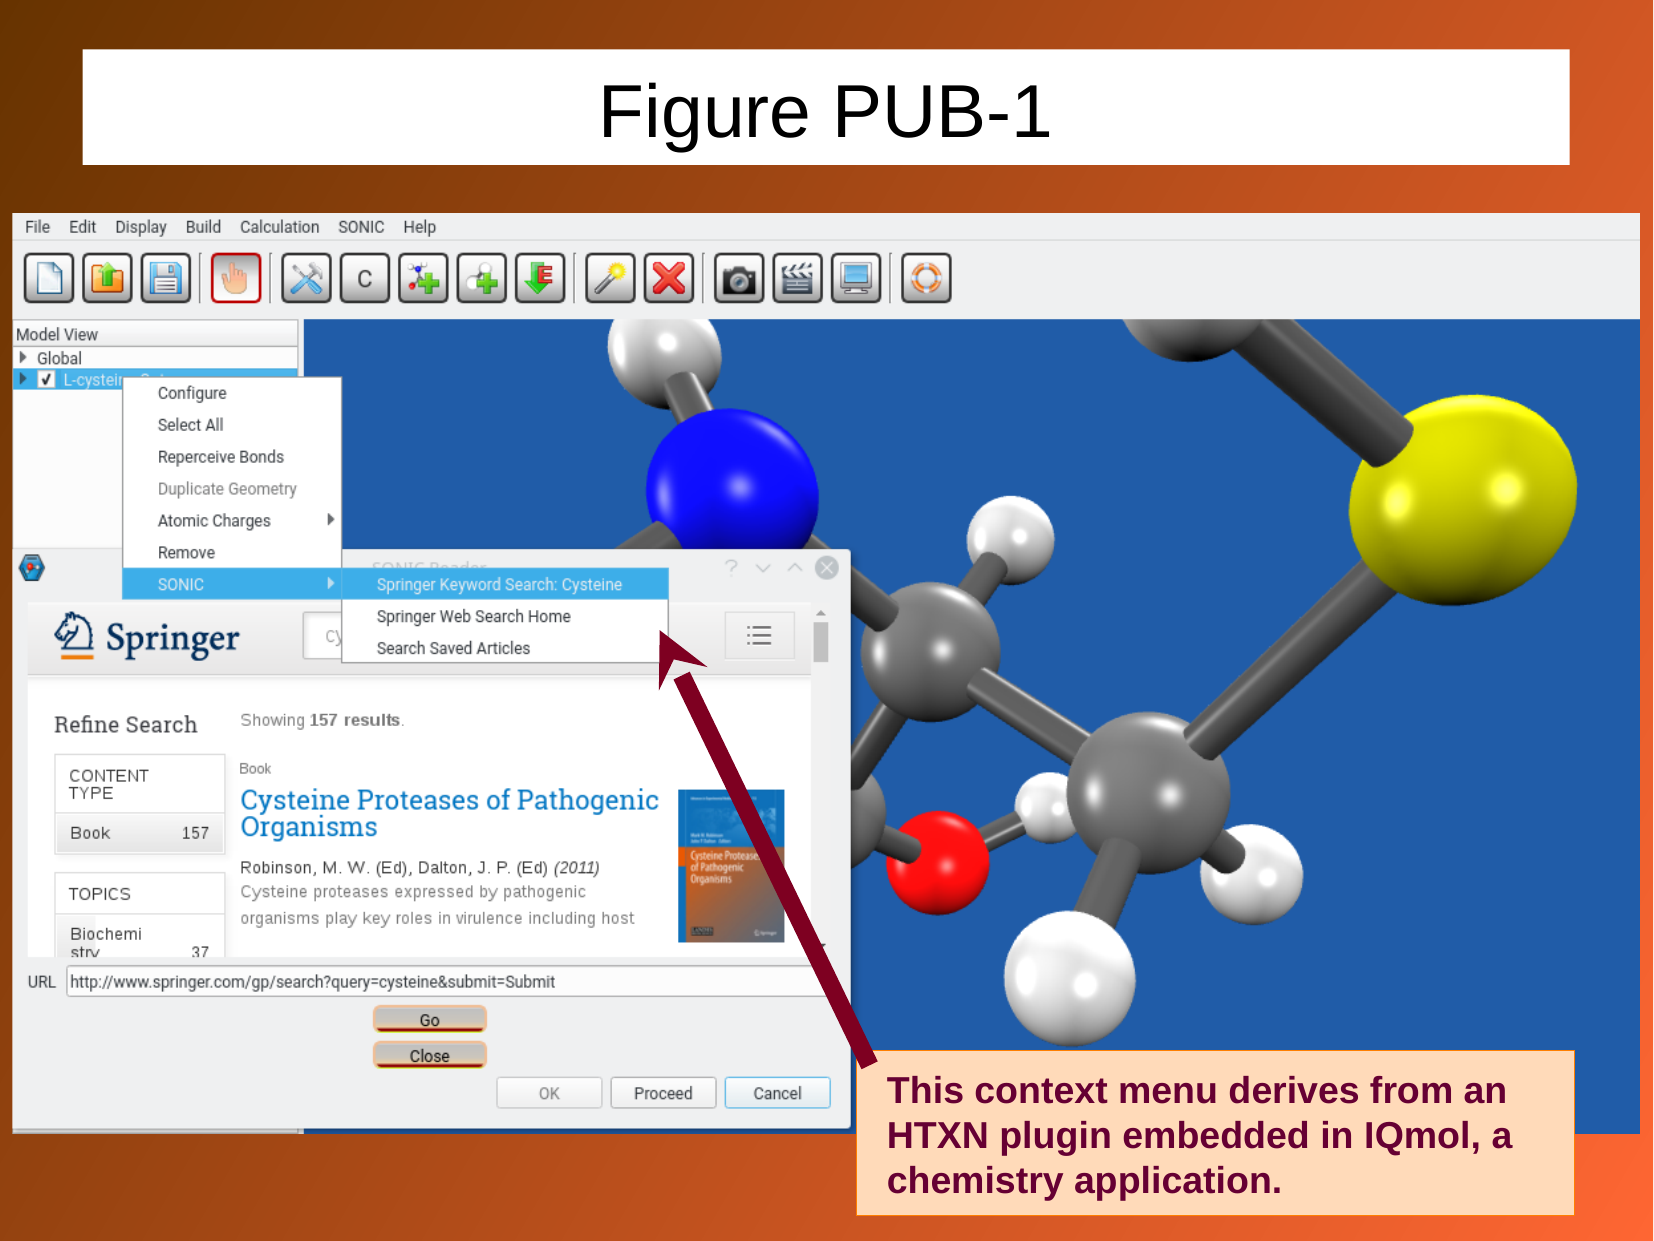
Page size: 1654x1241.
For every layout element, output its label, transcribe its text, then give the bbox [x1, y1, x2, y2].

picture [12, 177, 1640, 1134]
text_box This context menu derives from an HTXN plugin embedded in IQmol, a chemistry application. [856, 1050, 1575, 1216]
text_box Figure PUB-1 [82, 49, 1570, 165]
